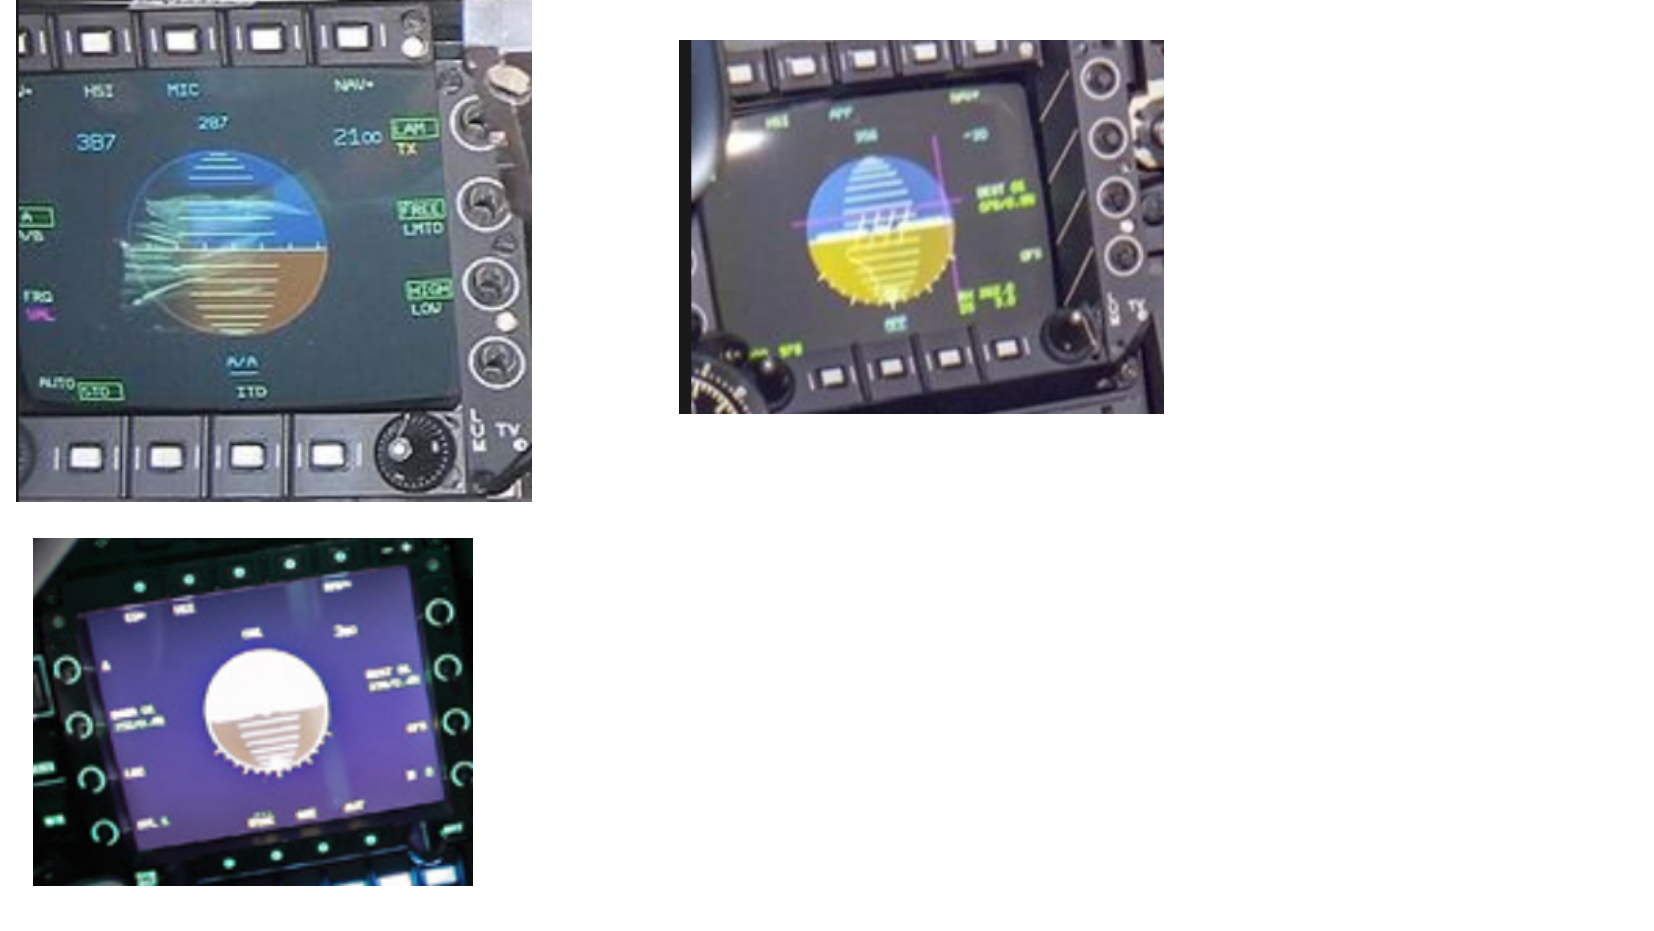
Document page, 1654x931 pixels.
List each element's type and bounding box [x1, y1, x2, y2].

picture [679, 40, 1164, 414]
picture [33, 538, 473, 886]
picture [16, 0, 532, 502]
